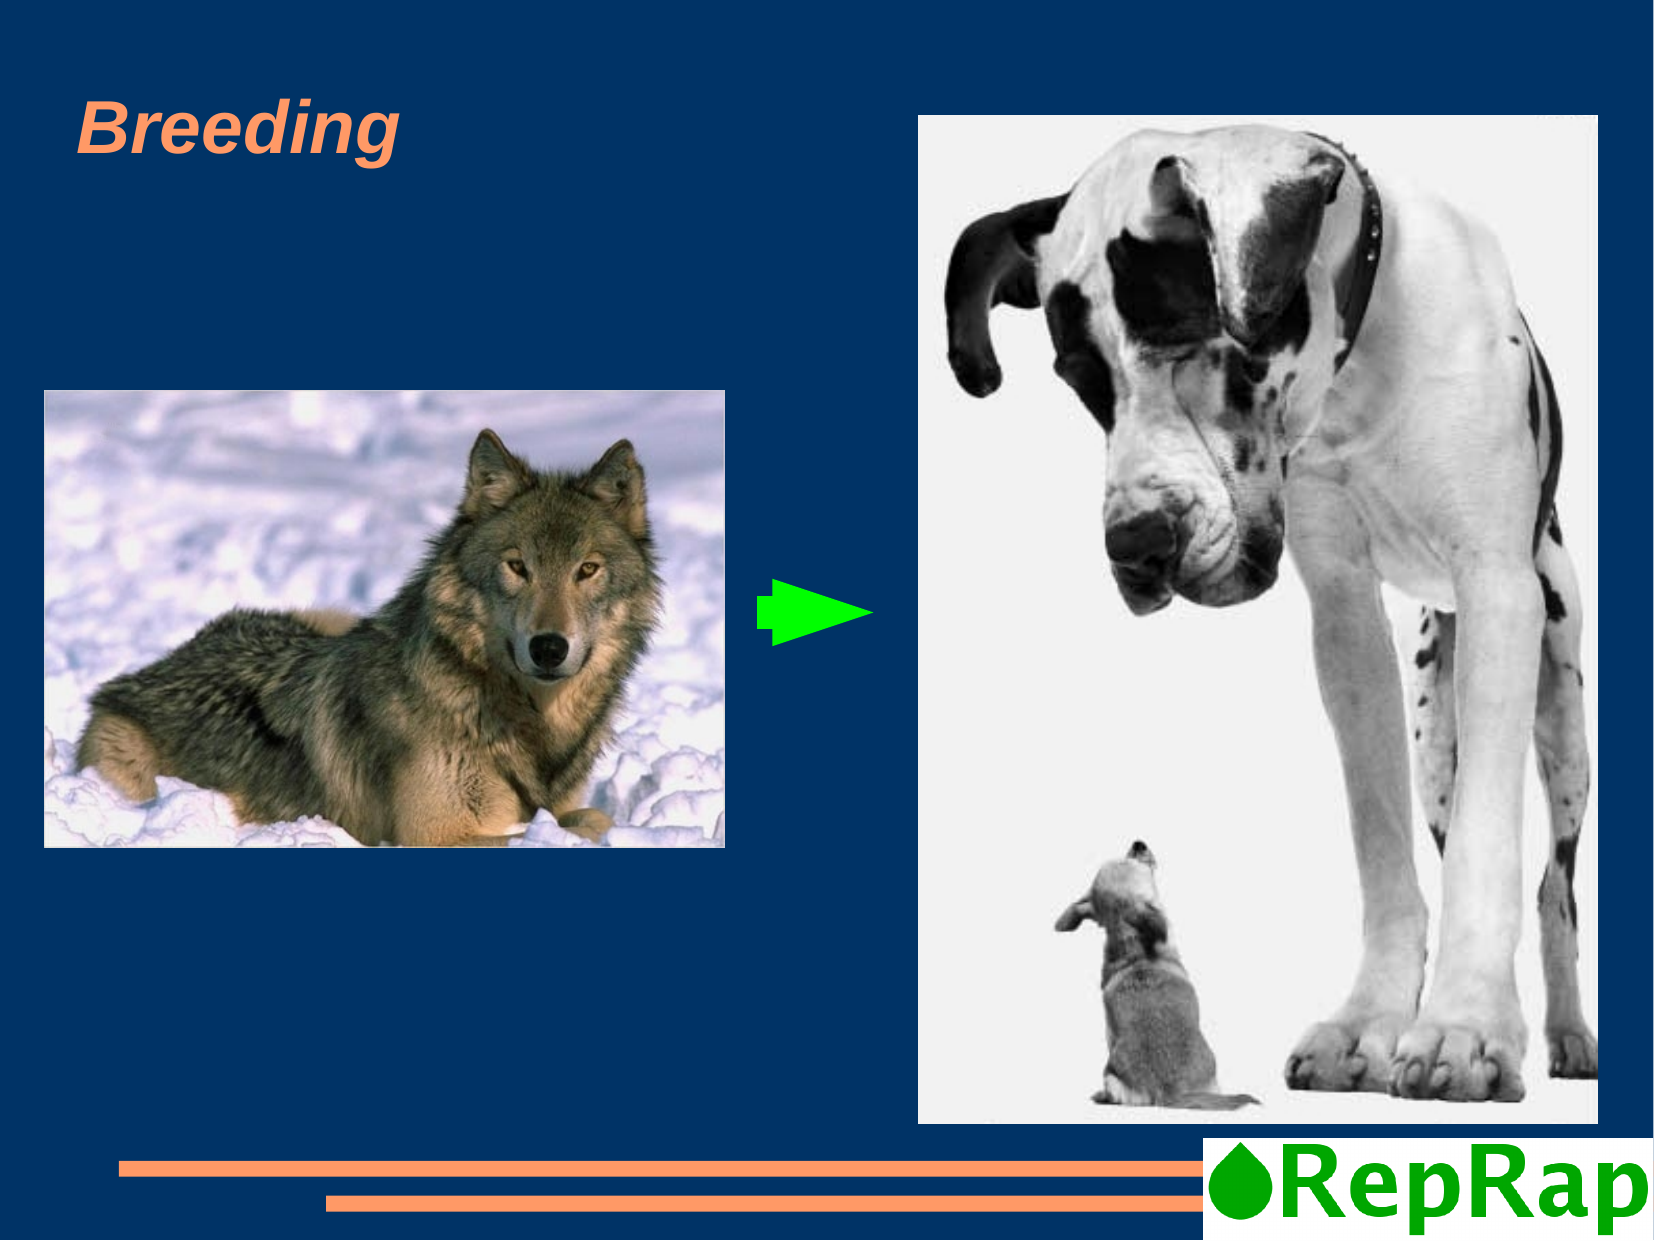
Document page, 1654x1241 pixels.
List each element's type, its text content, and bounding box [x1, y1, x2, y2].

picture [44, 390, 725, 848]
picture [918, 115, 1598, 1124]
title Breeding [76, 57, 1489, 199]
picture [1203, 1138, 1654, 1241]
